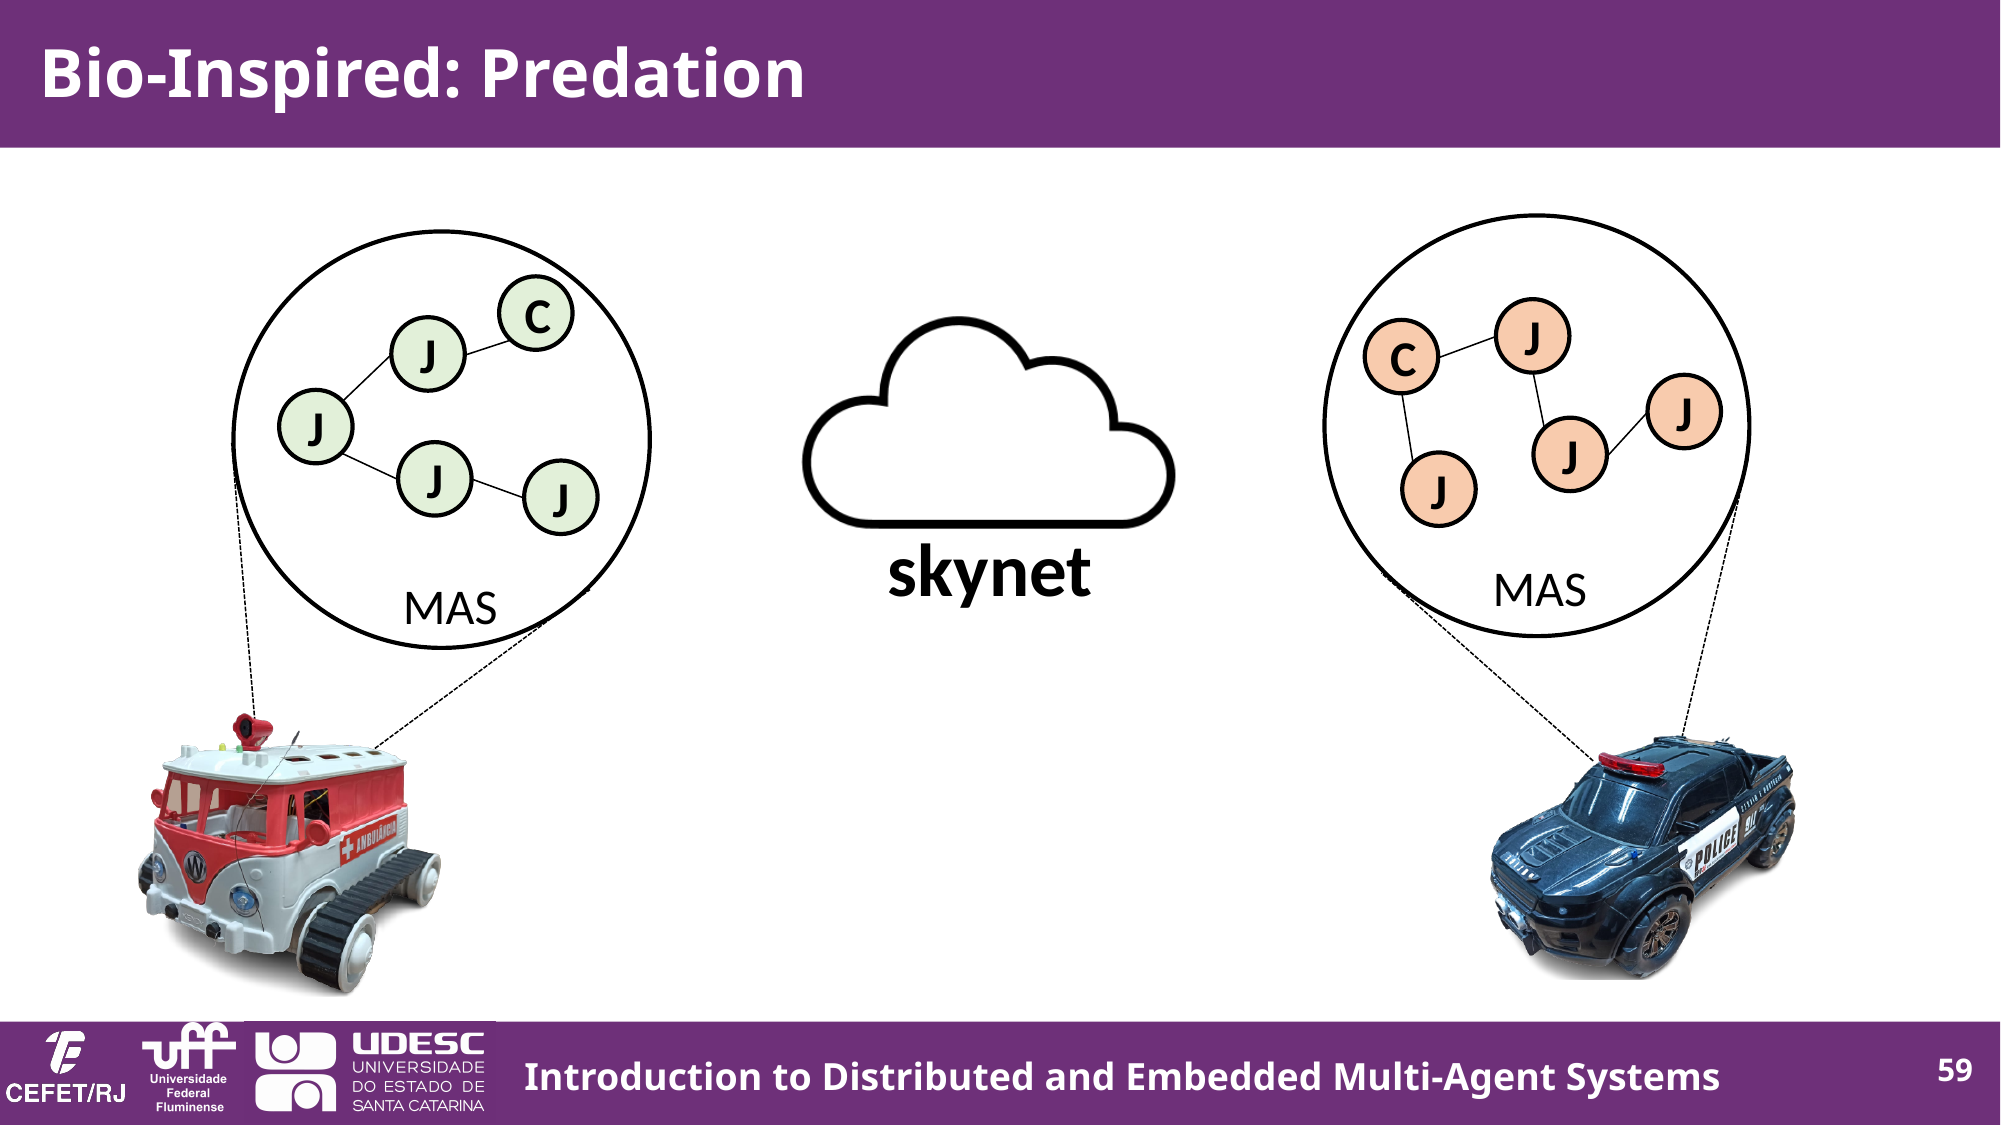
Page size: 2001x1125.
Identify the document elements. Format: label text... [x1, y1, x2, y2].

text_box [233, 231, 650, 641]
text_box C [499, 276, 573, 350]
text_box J [1402, 452, 1476, 526]
text_box Bio-Inspired: Predation [25, 23, 1999, 119]
text_box J [279, 389, 353, 464]
text_box [392, 642, 491, 648]
text_box [1324, 215, 1750, 637]
picture [132, 711, 446, 997]
text_box J [1647, 374, 1722, 449]
text_box MAS [388, 566, 513, 642]
picture [141, 1021, 237, 1117]
picture [6, 1009, 125, 1125]
text_box MAS [1477, 549, 1603, 625]
text_box J [398, 442, 472, 516]
text_box J [391, 317, 465, 391]
text_box C [1364, 319, 1439, 394]
text_box J [524, 460, 598, 535]
picture [777, 210, 1202, 635]
picture [244, 1021, 496, 1123]
picture [1485, 733, 1800, 980]
text_box J [1533, 417, 1607, 492]
text_box J [1495, 299, 1570, 373]
